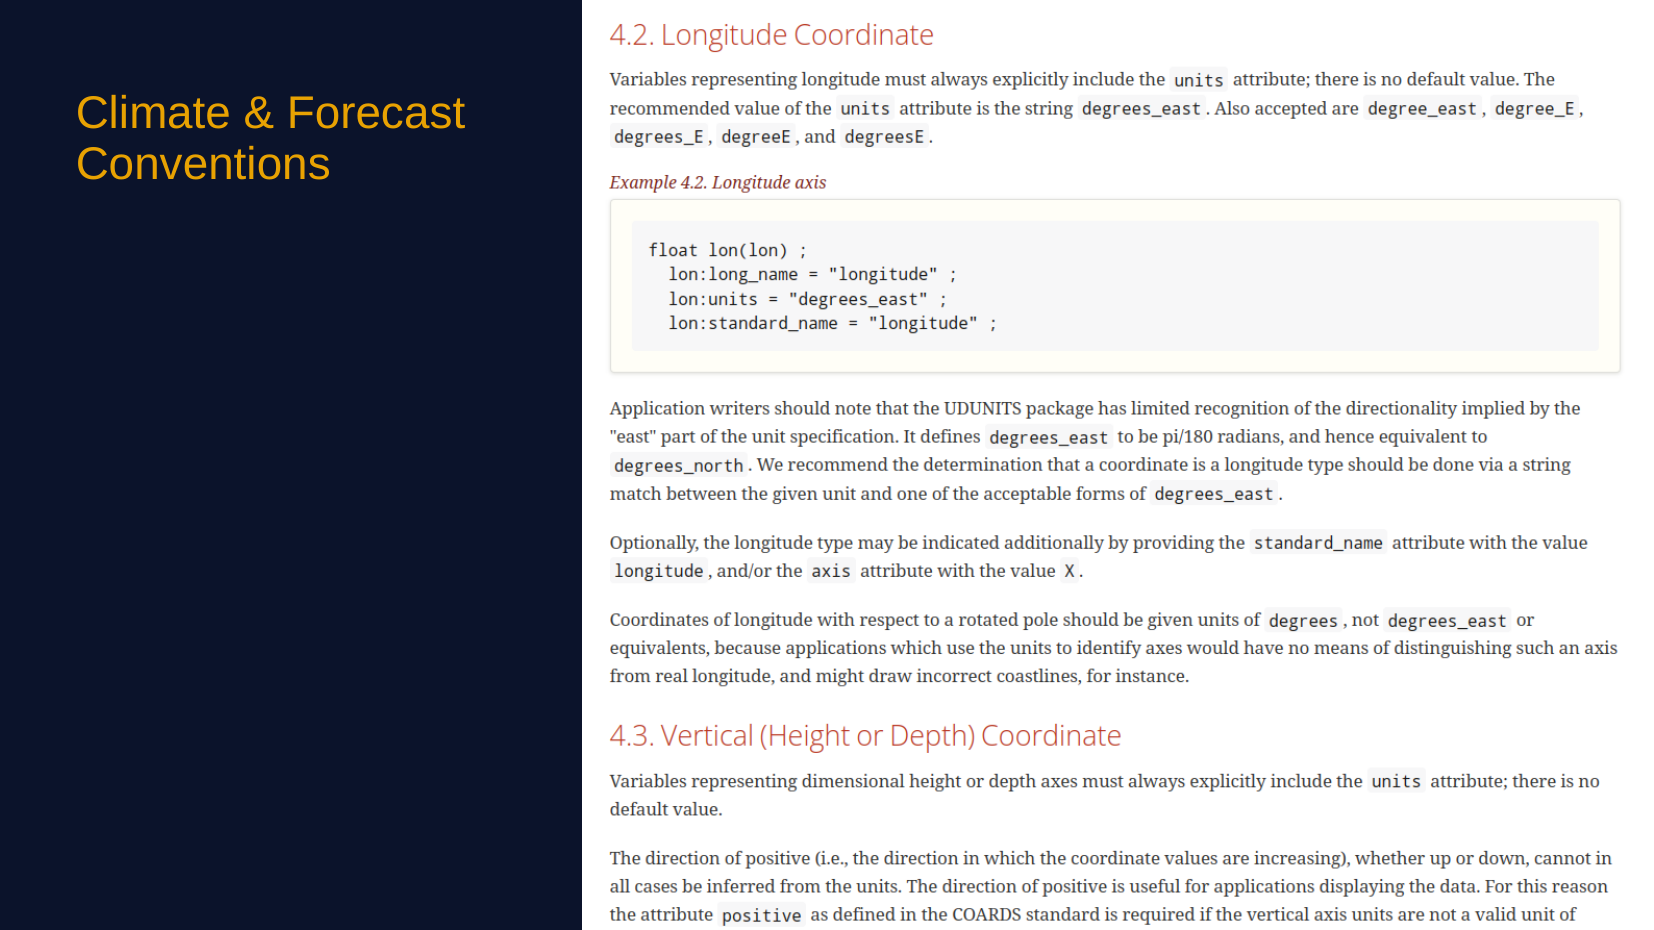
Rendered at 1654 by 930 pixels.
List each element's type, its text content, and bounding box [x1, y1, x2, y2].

picture [582, 0, 1653, 930]
text_box Climate & Forecast Conventions [61, 79, 494, 226]
